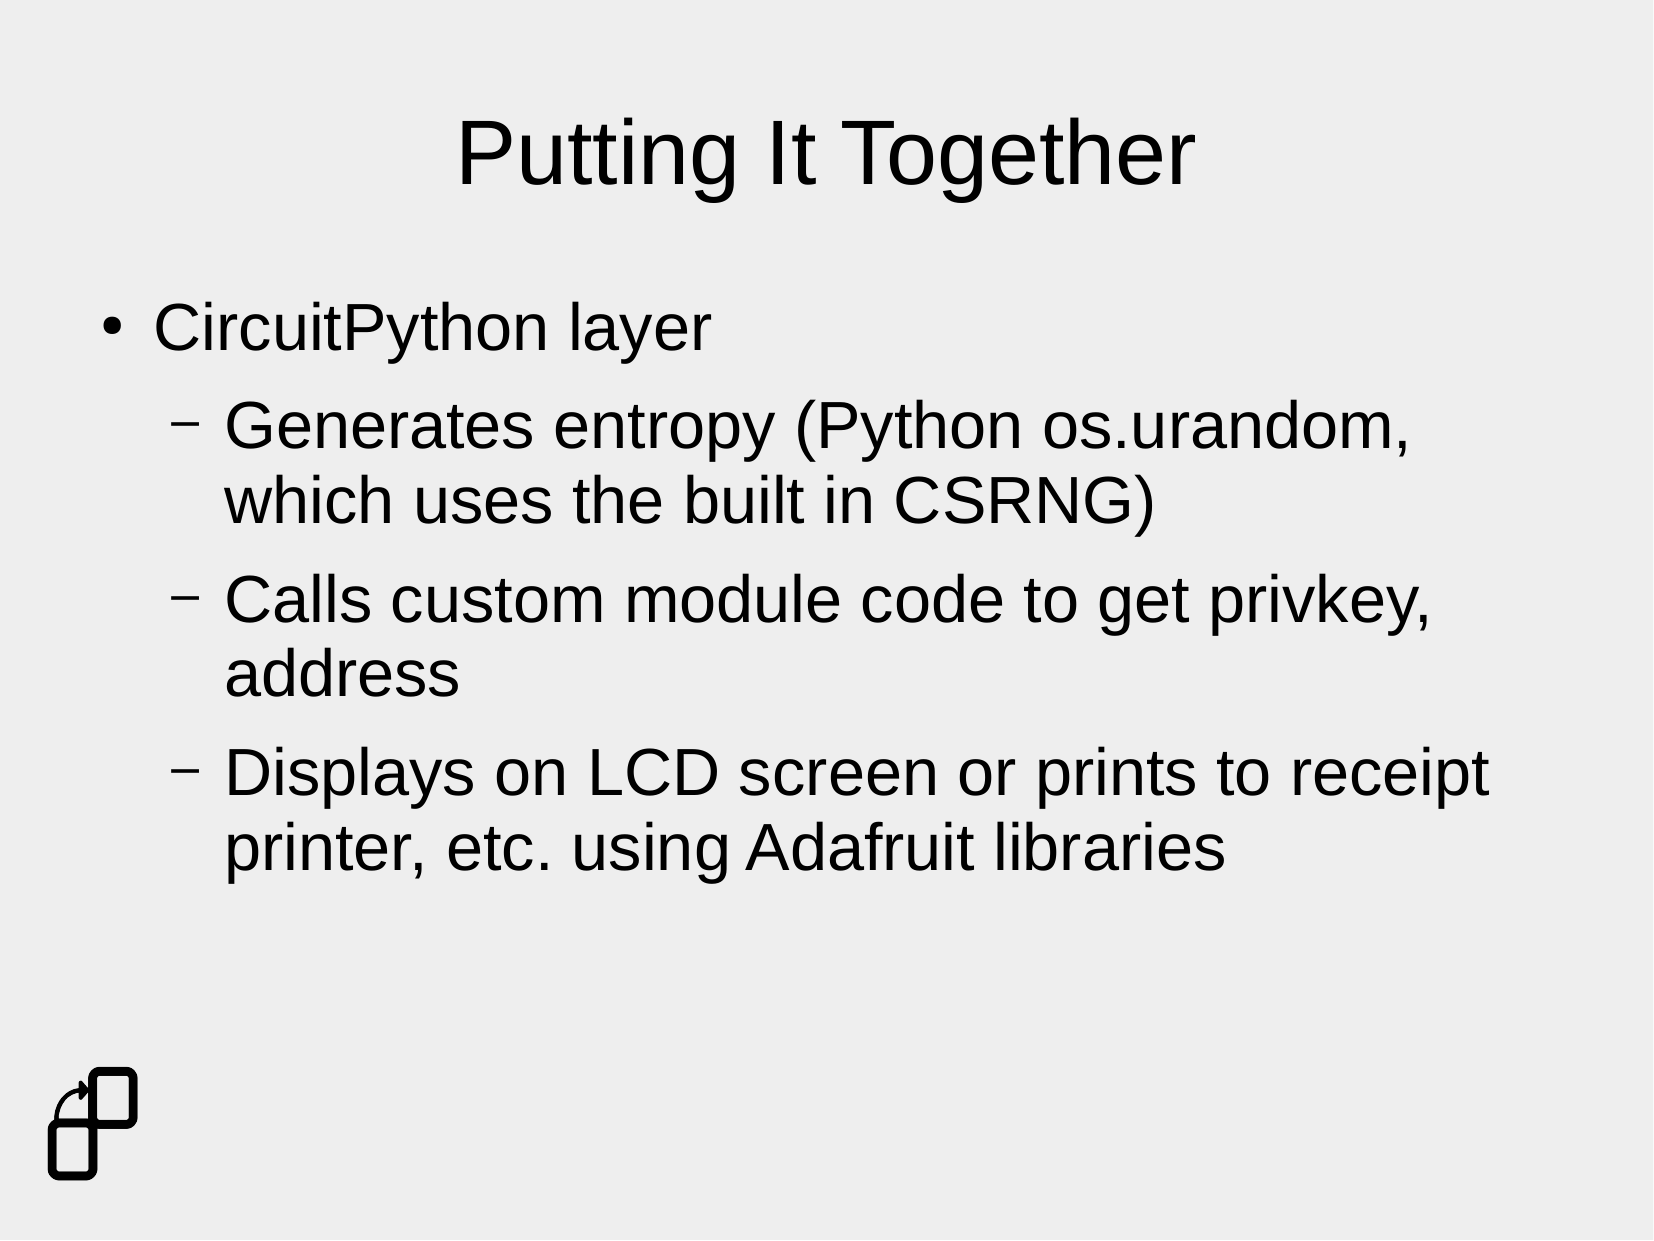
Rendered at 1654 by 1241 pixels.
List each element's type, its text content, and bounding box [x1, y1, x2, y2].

picture [30, 1062, 153, 1186]
title Putting It Together [82, 49, 1571, 257]
list CircuitPython layer Generates entropy (Python os.urandom, which uses the built in CSRNG) Calls custom module code to get privkey, address Displays on LCD screen or prints to receipt printer, etc. using Adafruit libraries [82, 290, 1571, 1010]
